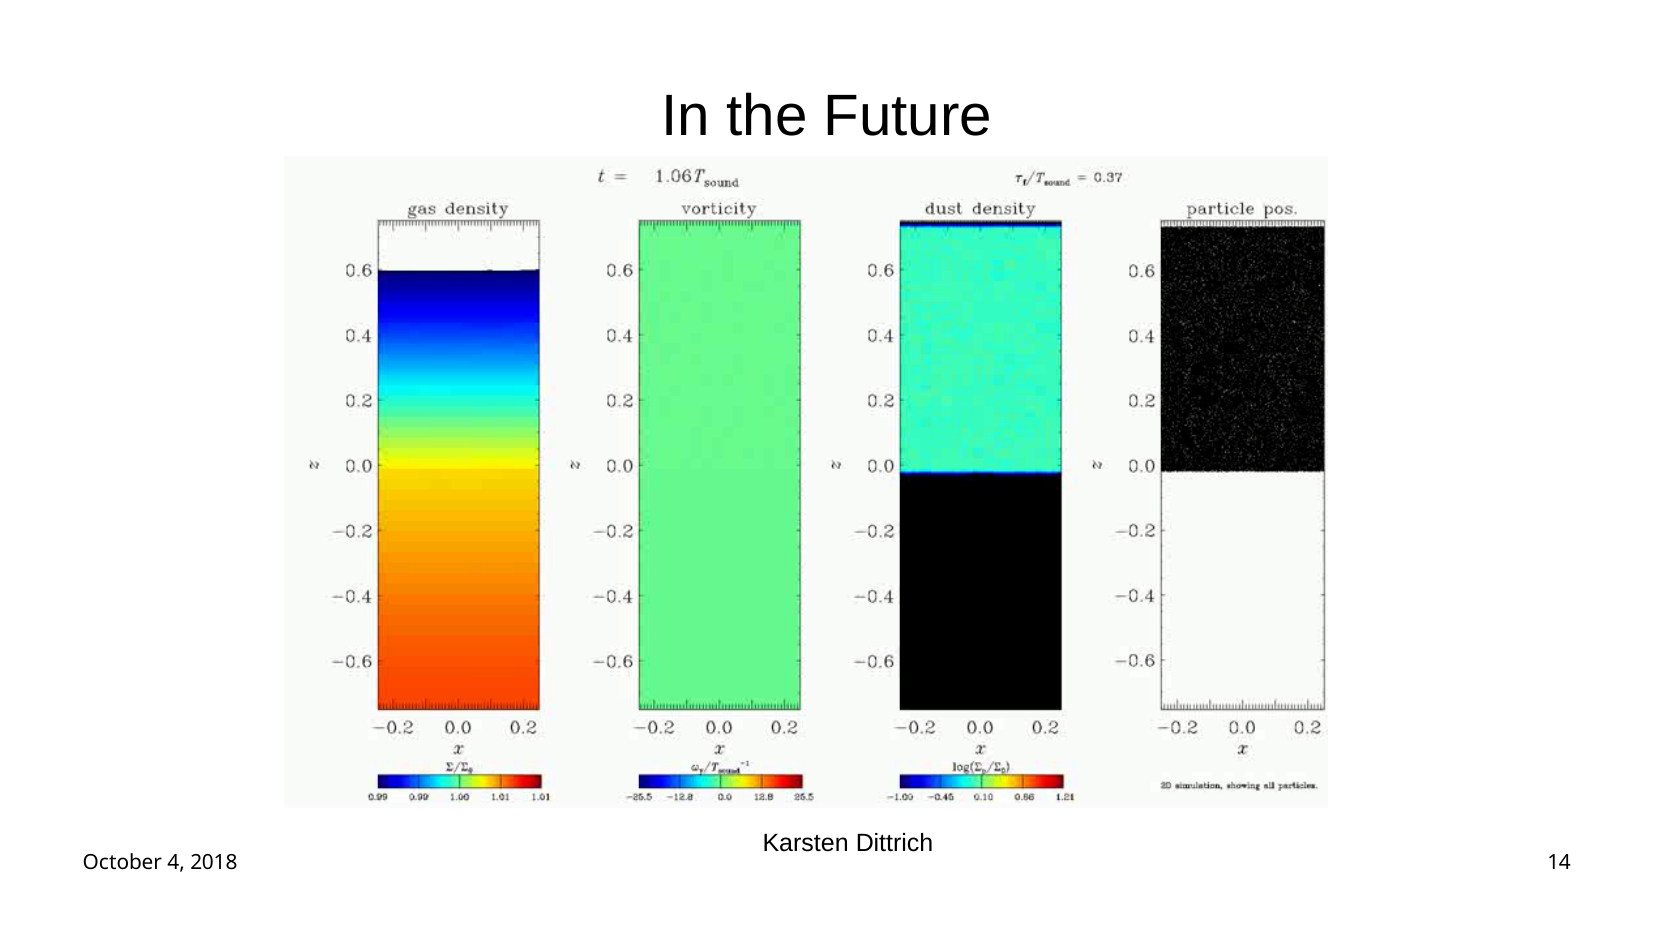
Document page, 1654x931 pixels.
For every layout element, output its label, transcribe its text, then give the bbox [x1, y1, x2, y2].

text_box [283, 155, 1329, 809]
text_box Karsten Dittrich [747, 820, 957, 869]
title In the Future [83, 37, 1572, 193]
